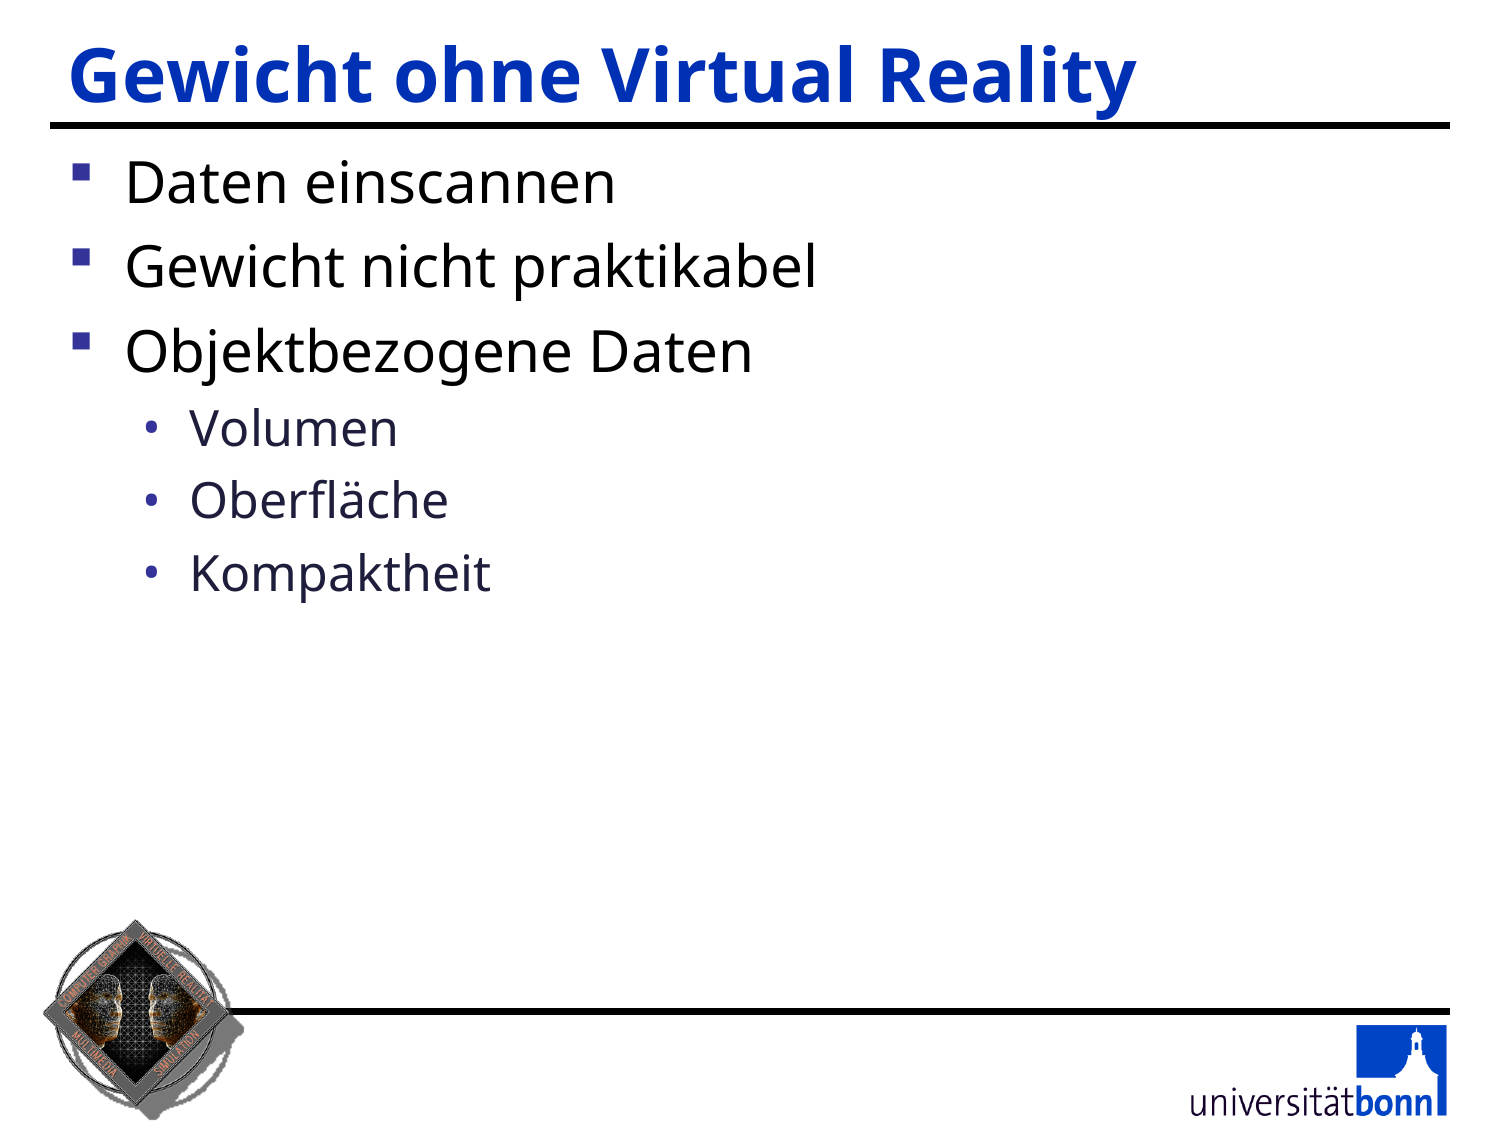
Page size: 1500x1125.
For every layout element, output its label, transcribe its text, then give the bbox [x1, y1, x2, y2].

title Gewicht ohne Virtual Reality [53, 18, 1447, 126]
picture [41, 917, 229, 1106]
list Daten einscannen Gewicht nicht praktikabel Objektbezogene Daten Volumen Oberfläche Kompaktheit [53, 137, 1430, 898]
picture [1189, 1023, 1448, 1117]
